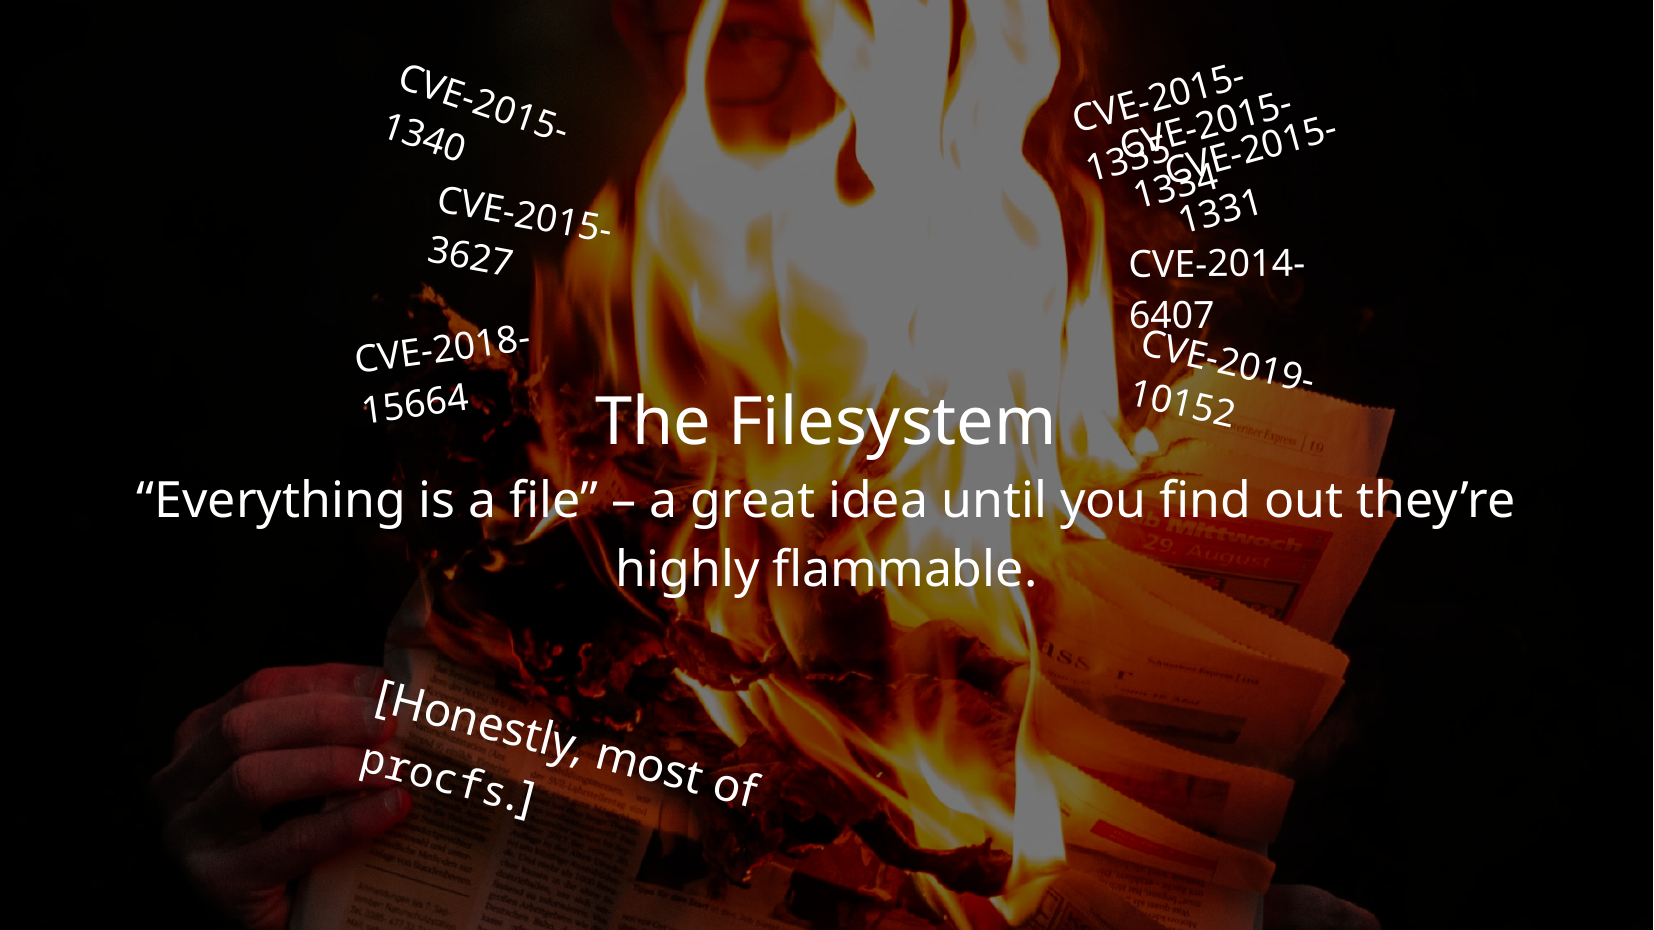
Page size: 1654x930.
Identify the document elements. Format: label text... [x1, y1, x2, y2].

text_box [Honestly, most of procfs.] [354, 652, 878, 858]
picture [0, 0, 1653, 930]
text_box CVE-2015-1340 [375, 38, 628, 179]
text_box CVE-2015-3627 [419, 162, 693, 217]
text_box CVE-2015-1335 [1049, 20, 1318, 156]
text_box CVE-2015-1334 [1097, 48, 1365, 183]
text_box CVE-2015-1331 [1142, 73, 1418, 208]
text_box The Filesystem “Everything is a file” – a great idea until you find out they’re highly flammable. [82, 217, 1571, 757]
